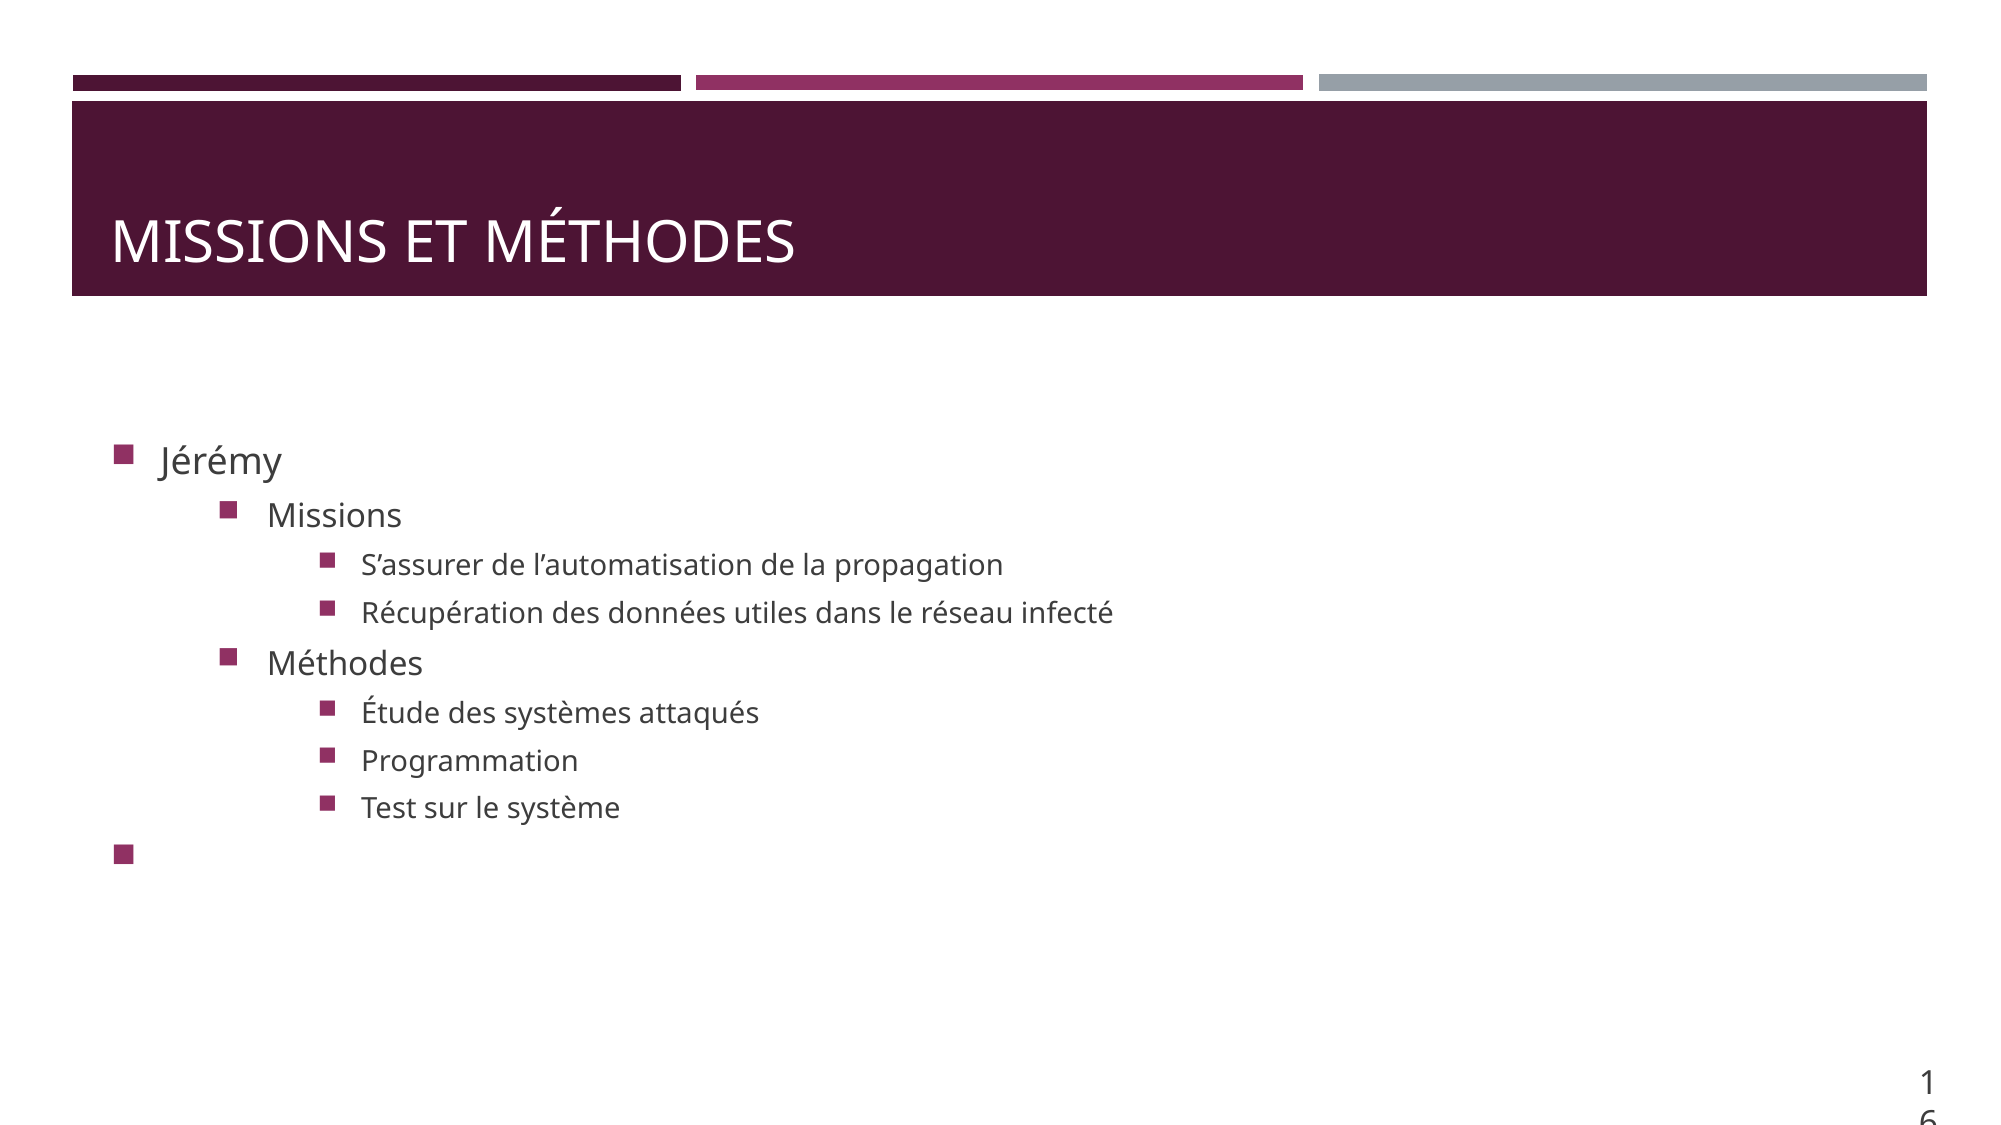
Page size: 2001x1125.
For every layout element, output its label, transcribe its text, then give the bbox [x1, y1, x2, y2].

title Missions et méthodes [95, 115, 1905, 282]
text_box 16 [1797, 1053, 1968, 1109]
list Jérémy Missions S’assurer de l’automatisation de la propagation Récupération des données utiles dans le réseau infecté Méthodes Étude des systèmes attaqués Programmation Test sur le système [95, 357, 1905, 962]
